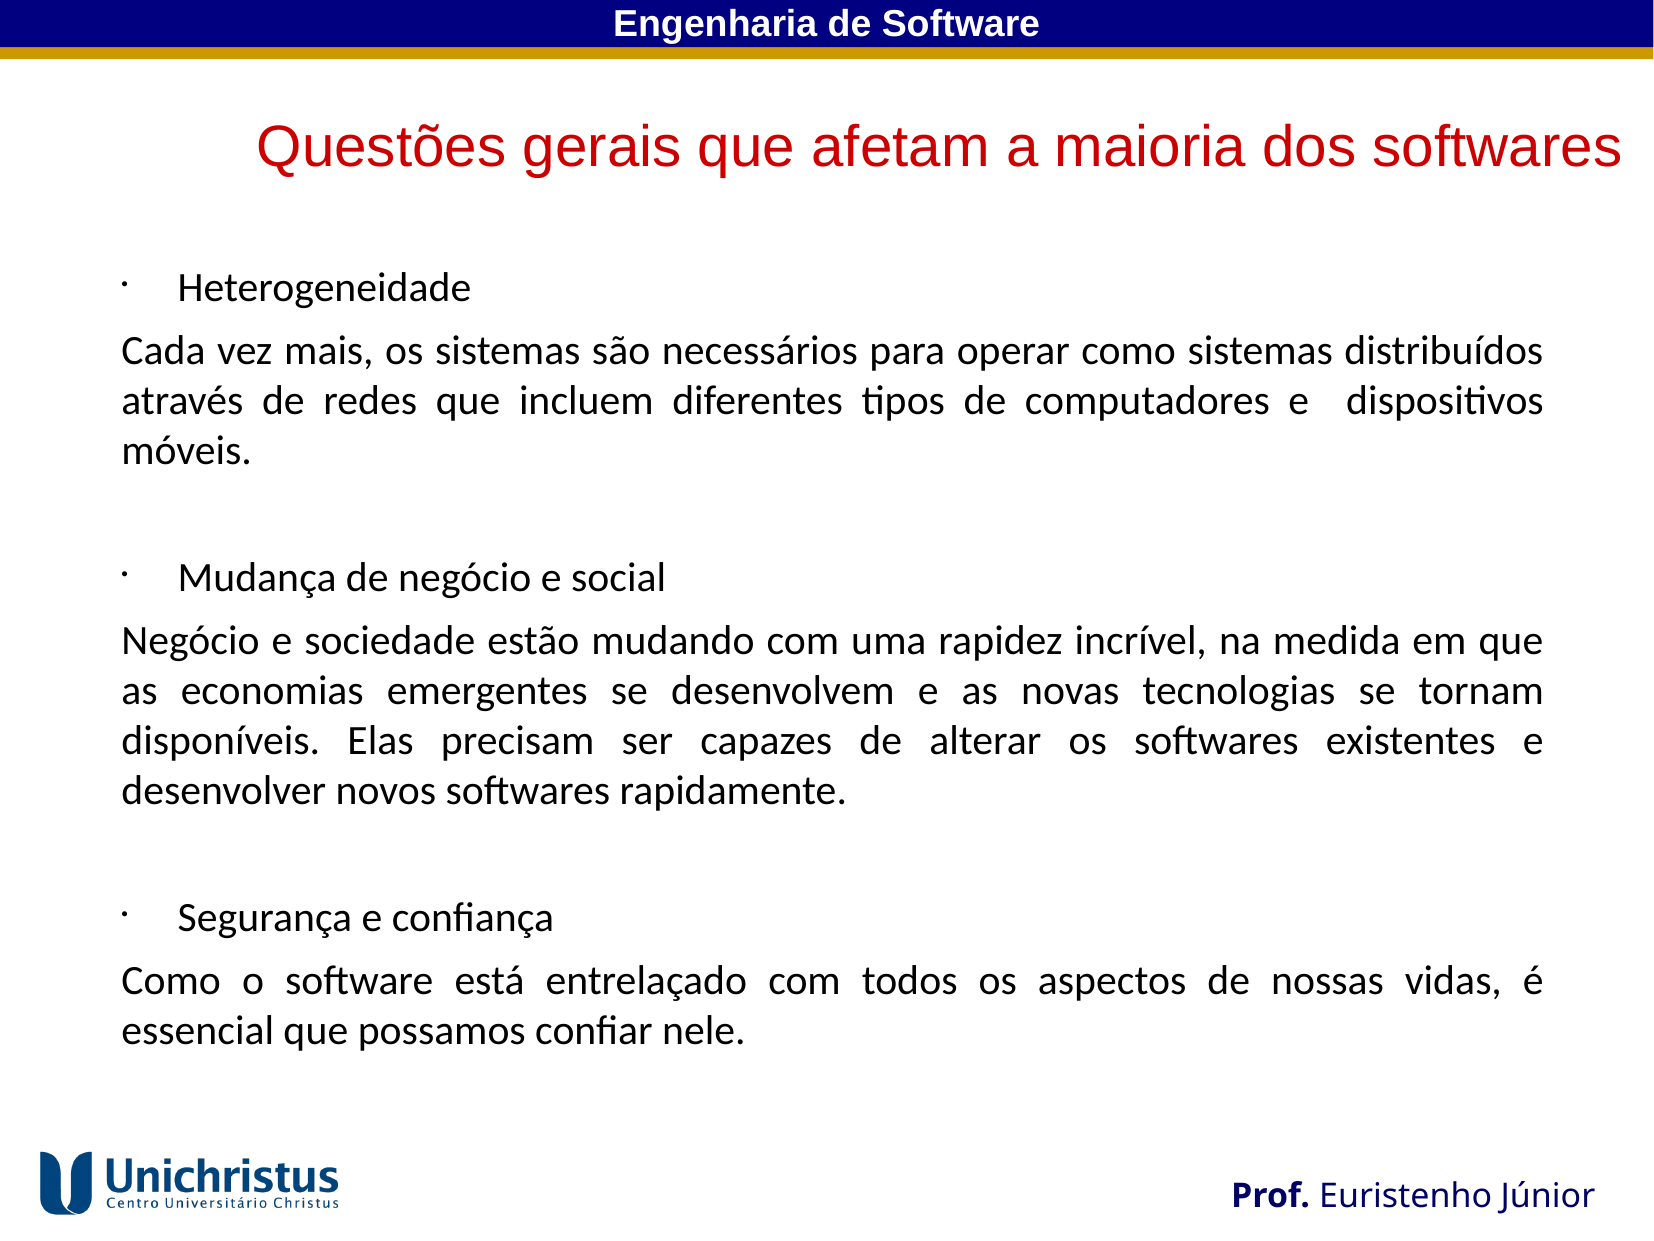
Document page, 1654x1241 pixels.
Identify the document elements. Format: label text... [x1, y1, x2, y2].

text_box Prof. Euristenho Júnior [1216, 1163, 1654, 1224]
text_box Engenharia de Software [0, 0, 1654, 48]
picture [35, 1148, 343, 1217]
text_box Heterogeneidade Cada vez mais, os sistemas são necessários para operar como sistemas distribuídos através de redes que incluem diferentes tipos de computadores e dispositivos móveis. Mudança de negócio e social Negócio e sociedade estão mudando com uma rapidez incrível, na medida em que as economias emergentes se desenvolvem e as novas tecnologias se tornam disponíveis. Elas precisam ser capazes de alterar os softwares existentes e desenvolver novos softwares rapidamente. Segurança e confiança Como o software está entrelaçado com todos os aspectos de nossas vidas, é essencial que possamos confiar nele. [106, 251, 1560, 1052]
text_box Questões gerais que afetam a maioria dos softwares [242, 106, 1654, 252]
text_box [0, 48, 1654, 60]
